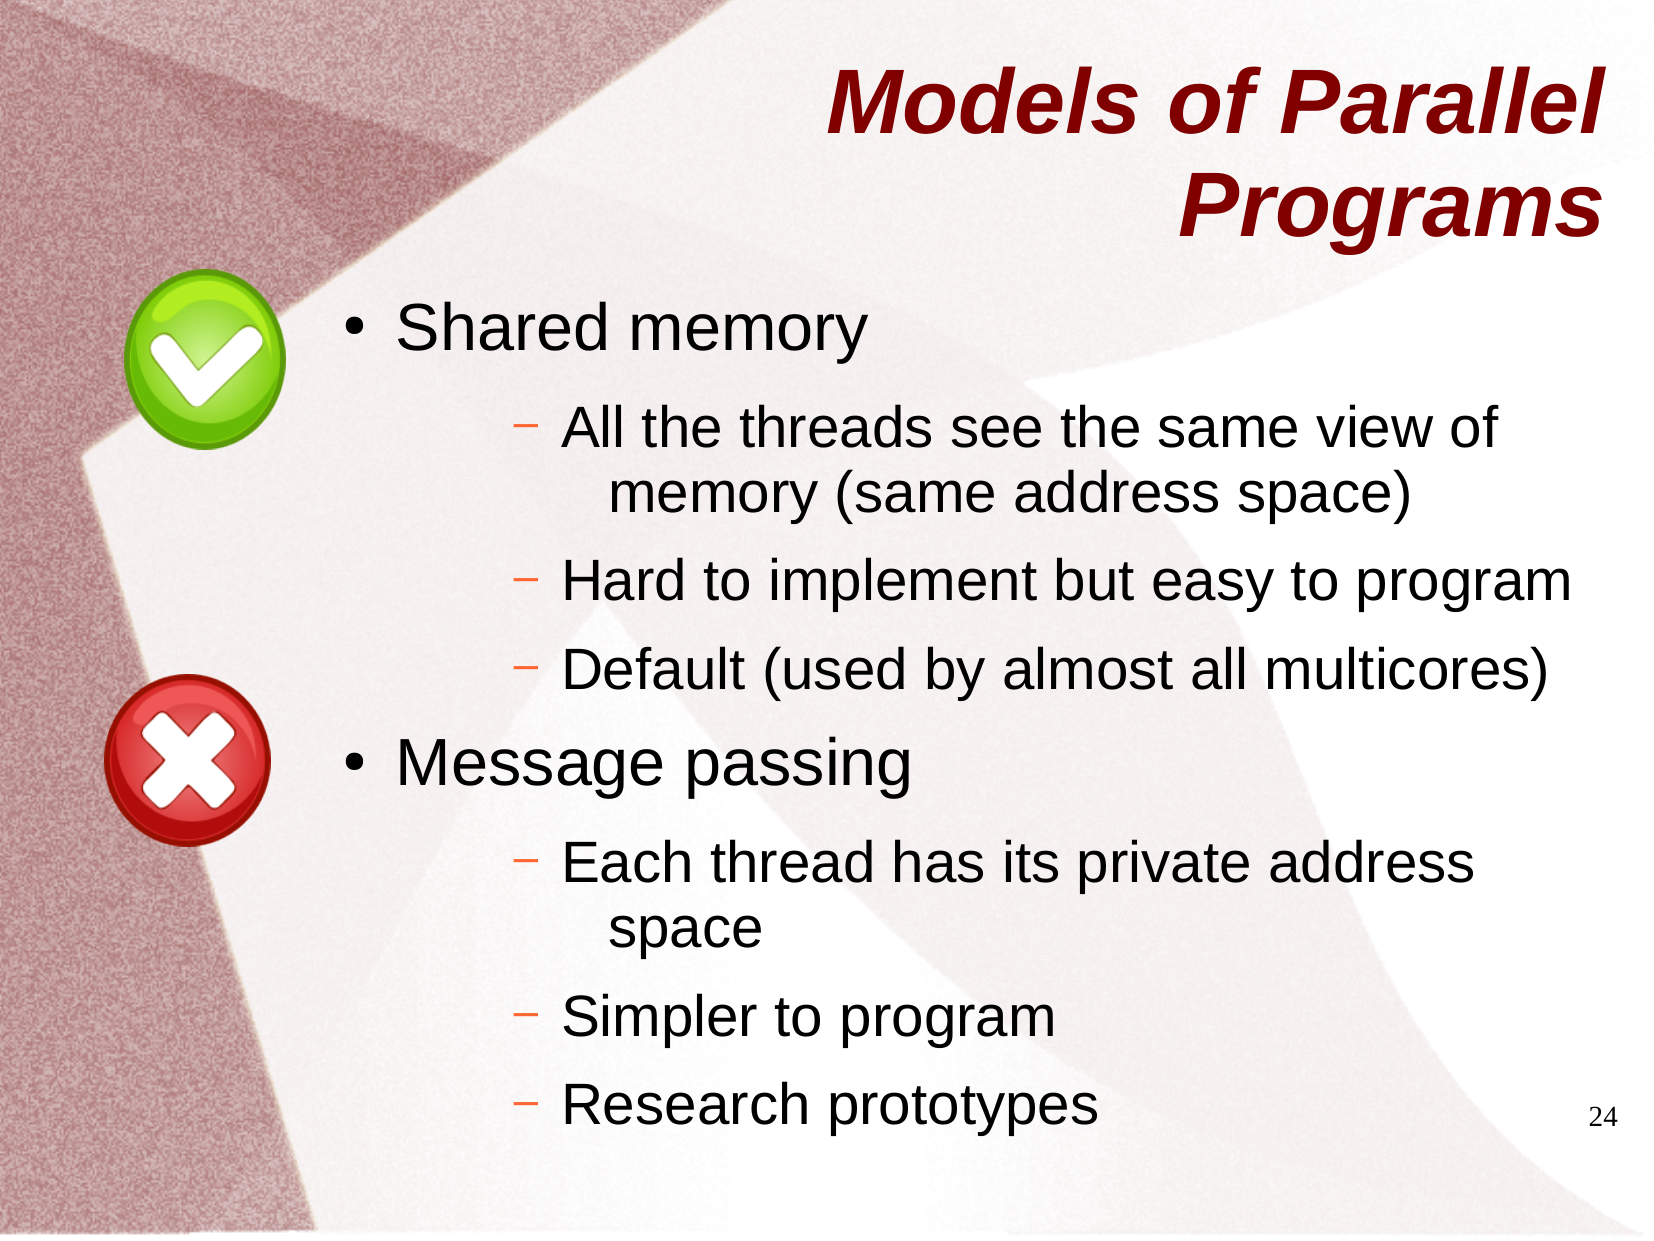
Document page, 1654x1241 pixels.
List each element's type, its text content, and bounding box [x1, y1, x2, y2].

title Models of Parallel Programs [596, 49, 1607, 257]
picture [0, 0, 1654, 1241]
list Shared memory All the threads see the same view of memory (same address space) Hard to implement but easy to program Default (used by almost all multicores) Message passing Each thread has its private address space Simpler to program Research prototypes [324, 290, 1601, 1156]
